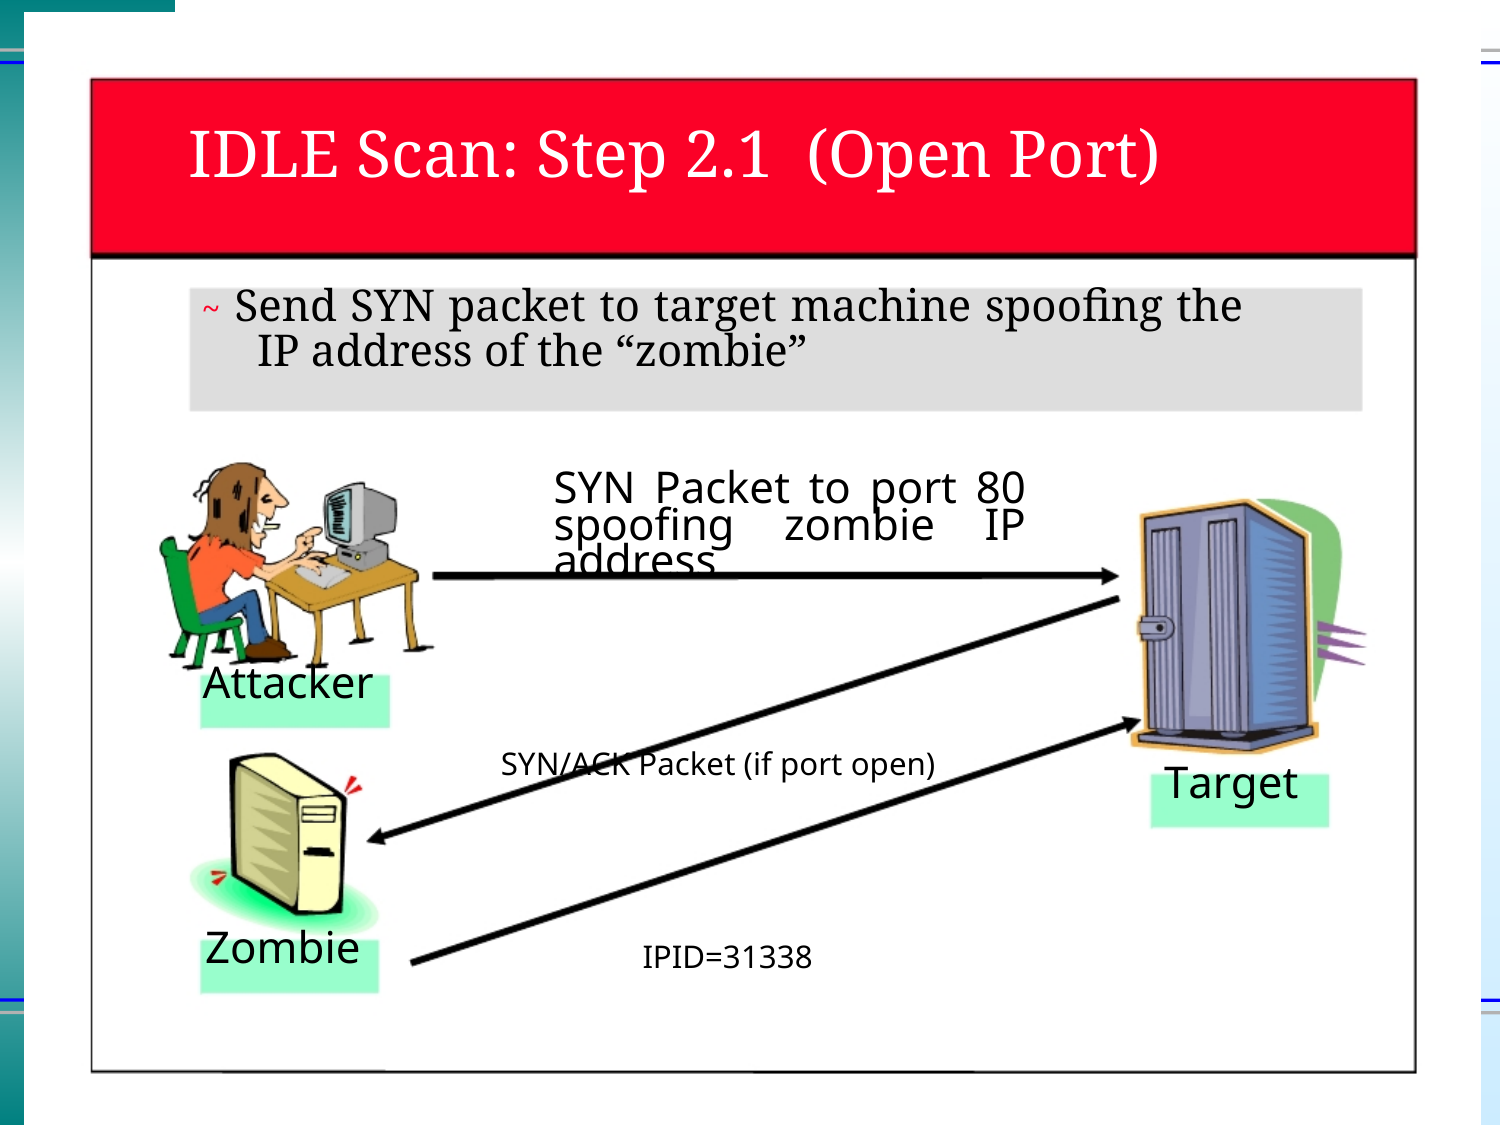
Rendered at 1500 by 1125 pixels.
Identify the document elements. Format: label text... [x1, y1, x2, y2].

text_box Zombie [205, 932, 388, 981]
text_box SYN/ACK Packet (if port open) [500, 577, 960, 790]
text_box IPID=31338 [642, 876, 837, 983]
text_box Zombie [305, 942, 318, 960]
text_box SYN Packet to port 80 spoofing zombie IP address [553, 468, 1041, 593]
text_box ~ Send SYN packet to target machine spoofing the IP address of the “zombie” [200, 276, 1259, 384]
text_box IDLE Scan: Step 2.1 (Open Port) [188, 116, 1193, 199]
picture [24, 0, 1500, 1125]
text_box Attacker [202, 667, 401, 716]
text_box Attacker [202, 667, 214, 697]
text_box Target [1164, 766, 1325, 815]
